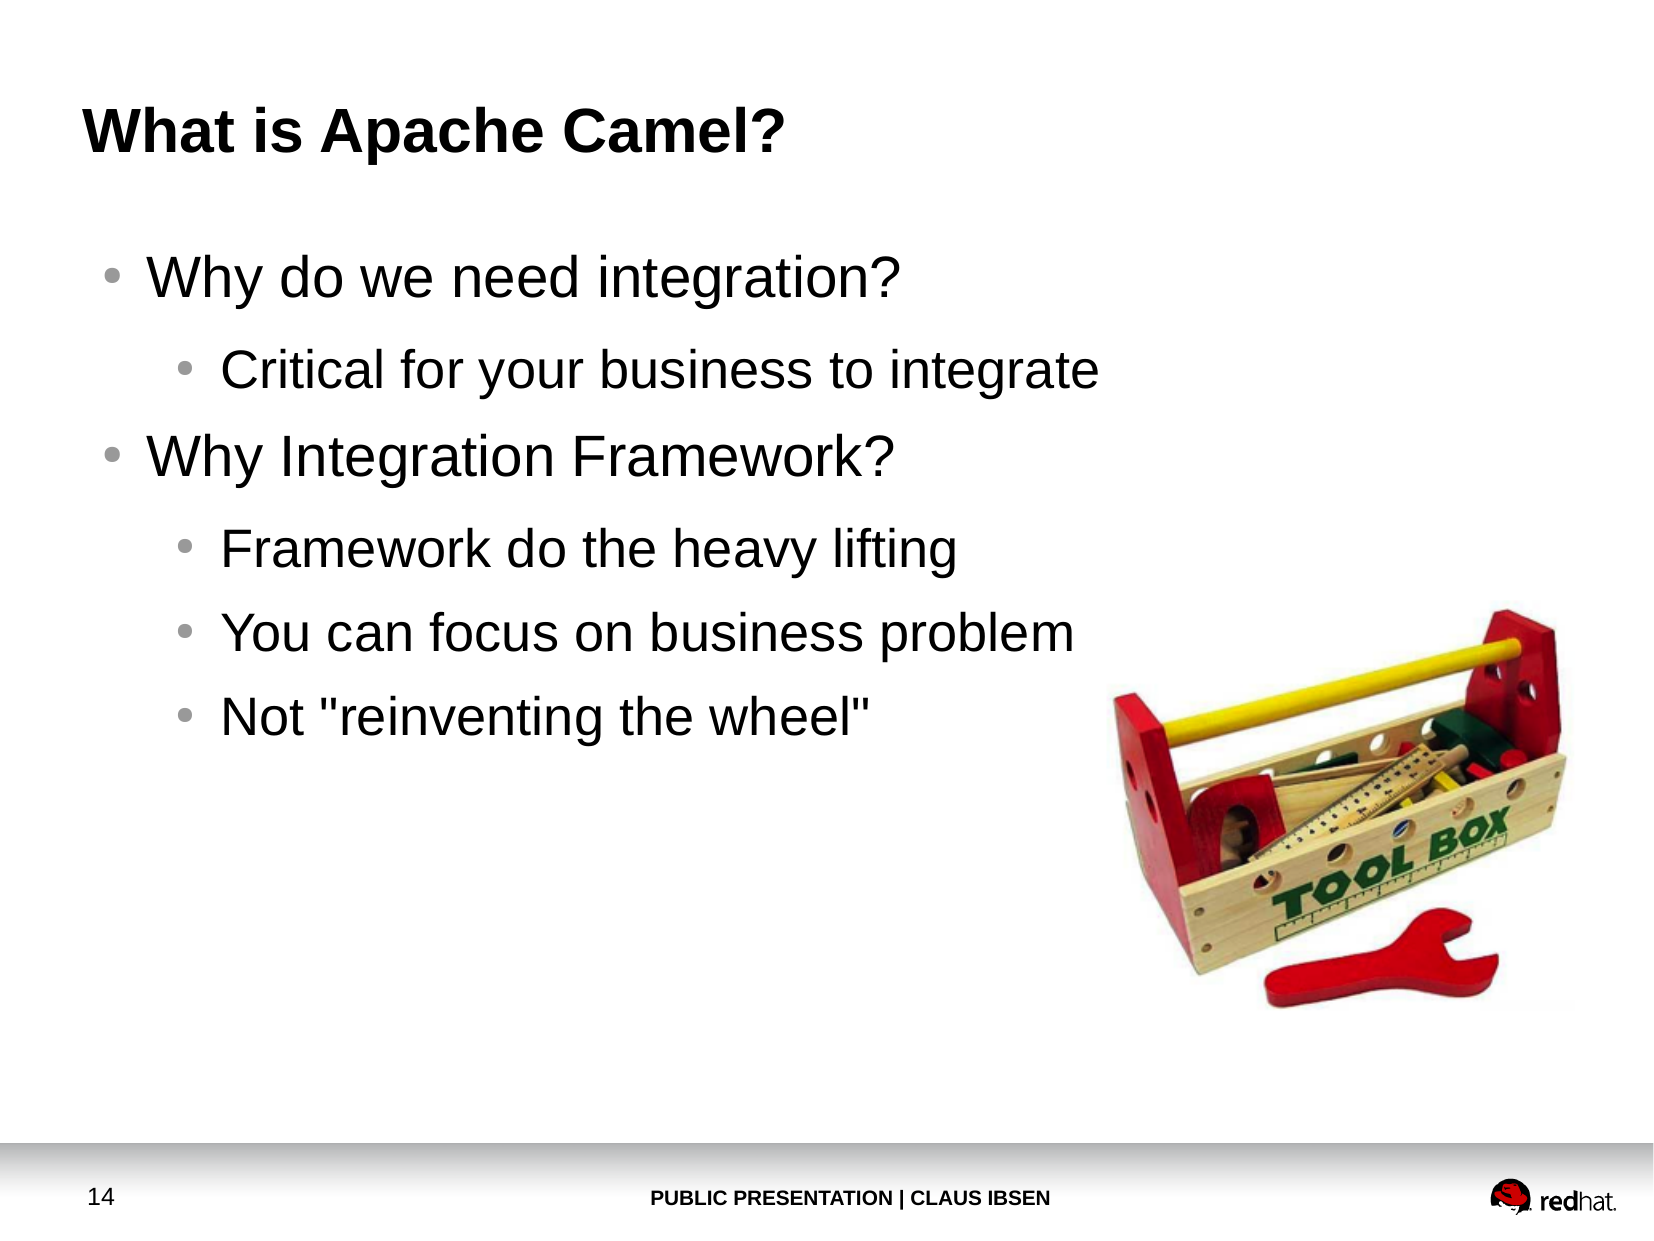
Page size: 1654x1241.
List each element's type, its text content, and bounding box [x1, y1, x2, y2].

list Why do we need integration? Critical for your business to integrate Why Integration Framework? Framework do the heavy lifting You can focus on business problem Not "reinventing the wheel" [86, 244, 1576, 1039]
picture [1102, 599, 1576, 1012]
title What is Apache Camel? [82, 37, 1571, 226]
picture [0, 1143, 1654, 1241]
